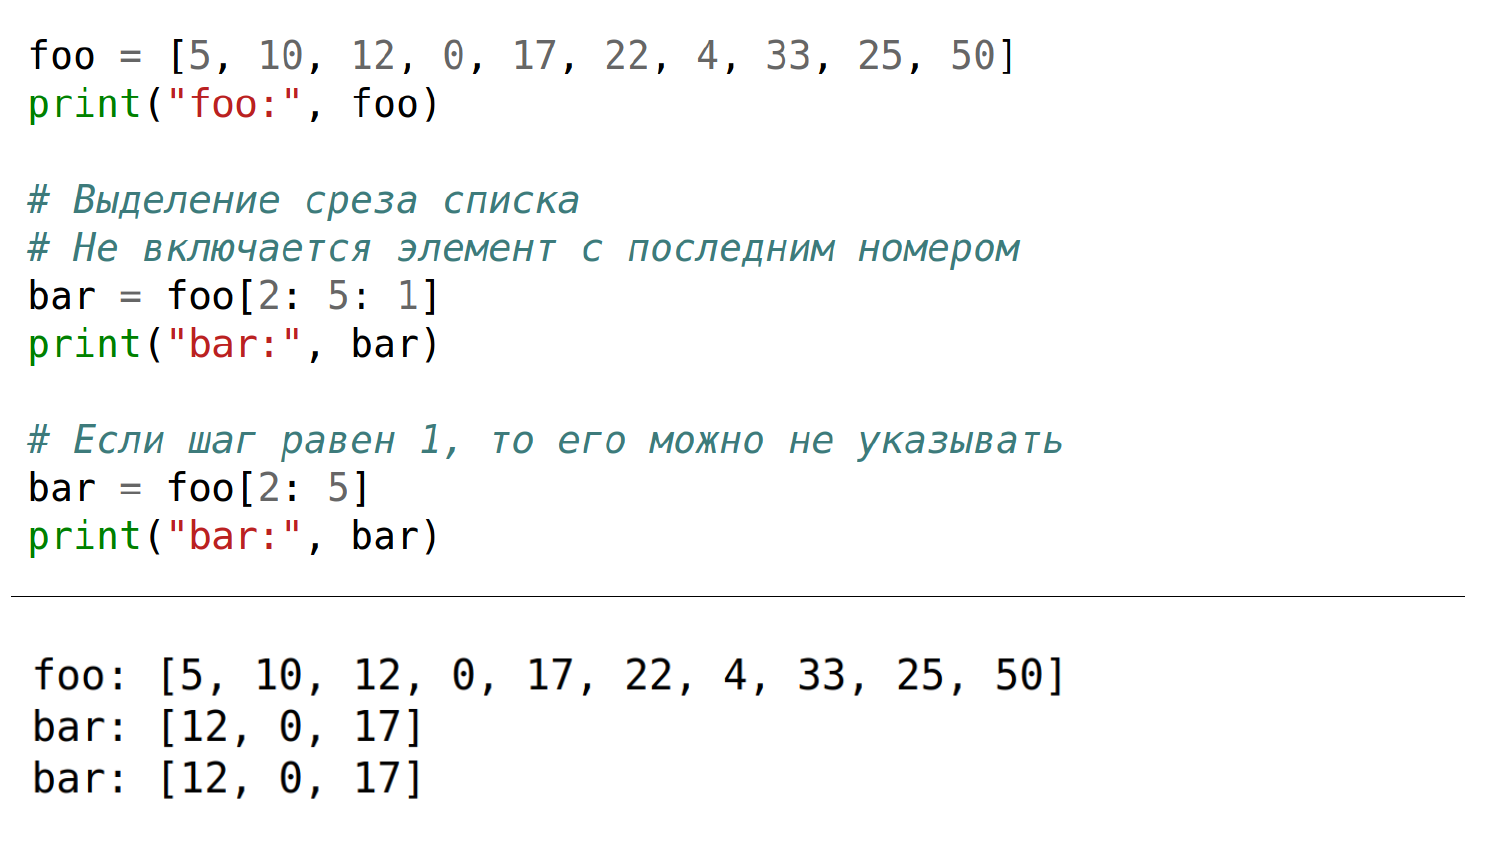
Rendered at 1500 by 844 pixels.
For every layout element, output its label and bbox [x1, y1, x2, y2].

picture [11, 23, 1082, 567]
picture [17, 642, 1081, 810]
